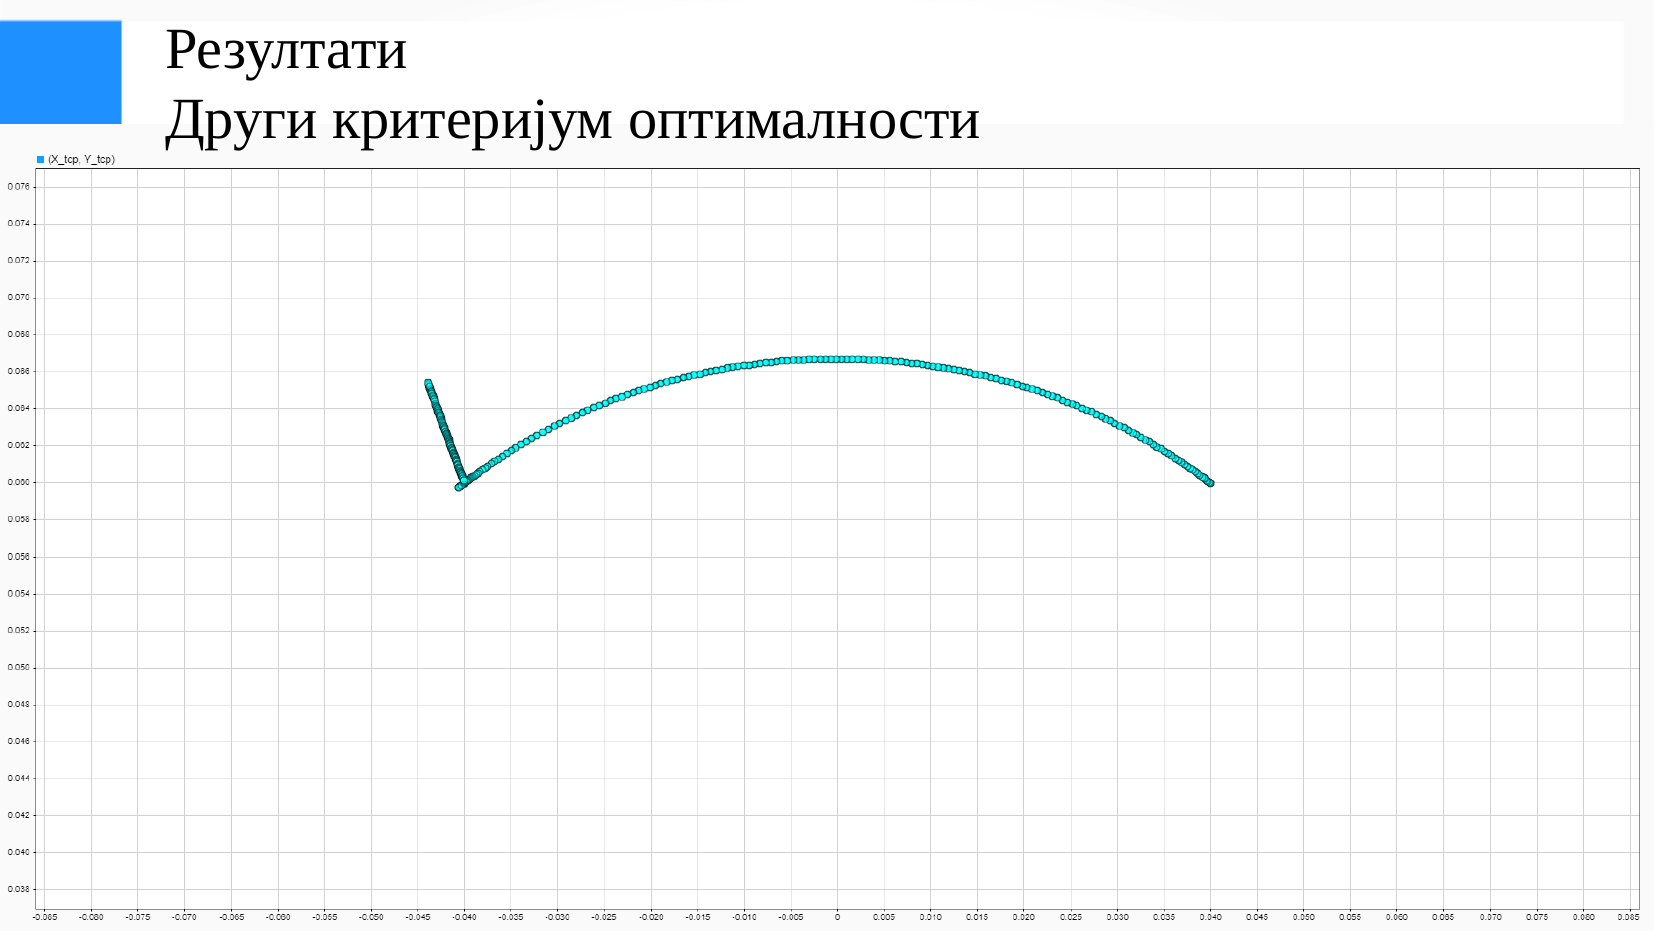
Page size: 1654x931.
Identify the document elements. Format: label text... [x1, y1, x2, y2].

title Резултати Други критеријум оптималности [165, 10, 1004, 166]
picture [0, 0, 1654, 931]
